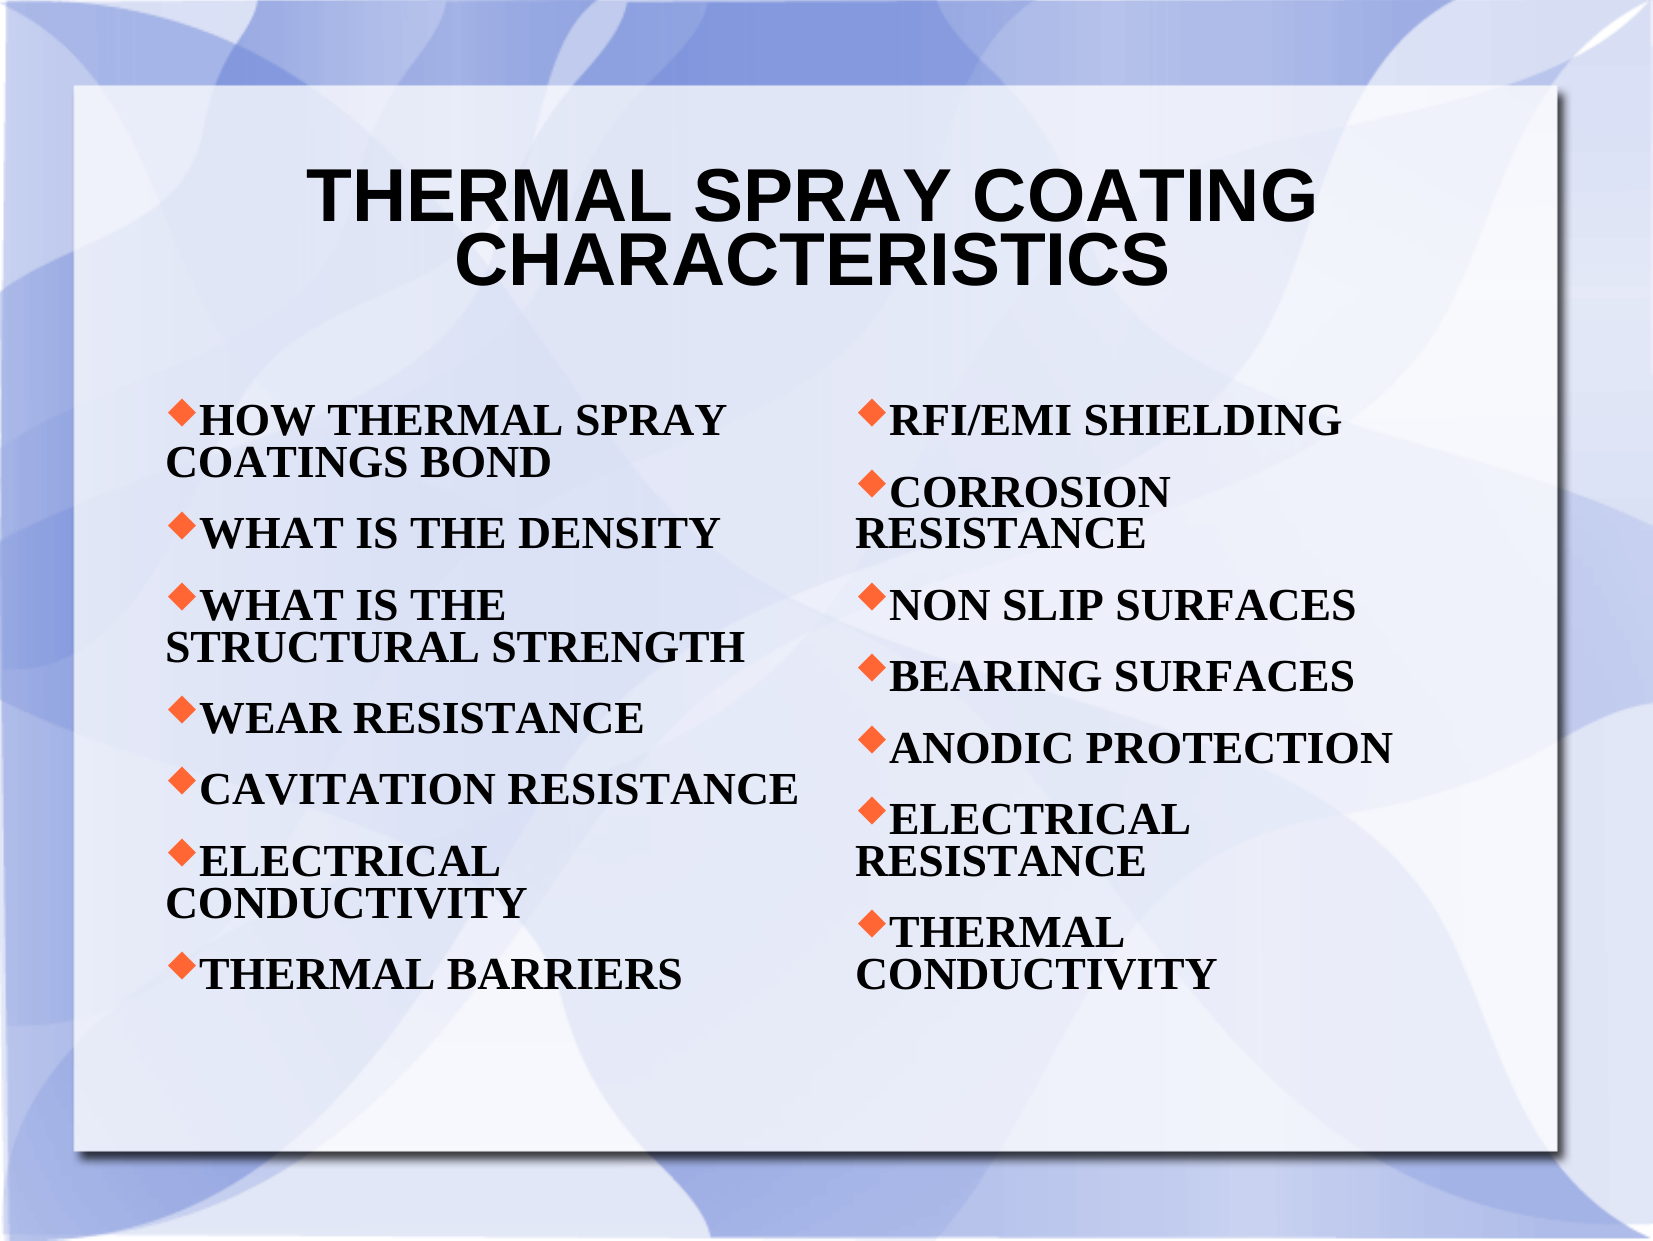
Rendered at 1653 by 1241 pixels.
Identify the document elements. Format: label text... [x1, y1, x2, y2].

list HOW THERMAL SPRAY COATINGS BOND WHAT IS THE DENSITY WHAT IS THE STRUCTURAL STRENGTH WEAR RESISTANCE CAVITATION RESISTANCE ELECTRICAL CONDUCTIVITY THERMAL BARRIERS [165, 391, 811, 1090]
picture [0, 0, 1653, 1241]
list RFI/EMI SHIELDING CORROSION RESISTANCE NON SLIP SURFACES BEARING SURFACES ANODIC PROTECTION ELECTRICAL RESISTANCE THERMAL CONDUCTIVITY [855, 391, 1471, 1075]
title THERMAL SPRAY COATING CHARACTERISTICS [230, 112, 1396, 331]
